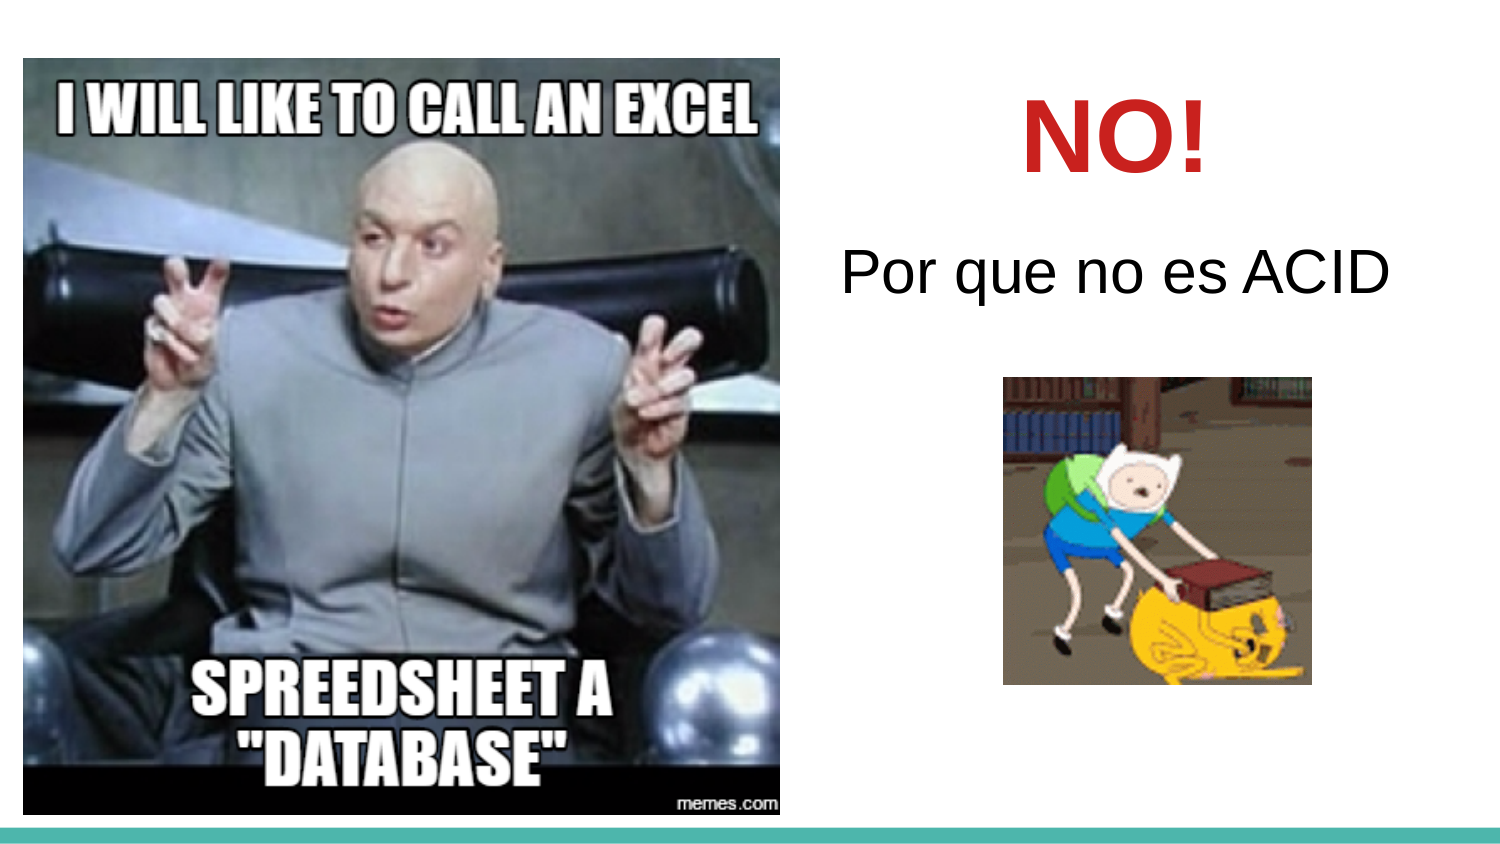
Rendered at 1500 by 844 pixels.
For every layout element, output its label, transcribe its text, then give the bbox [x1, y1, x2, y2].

picture [23, 58, 780, 815]
picture [1003, 377, 1312, 686]
text_box NO! Por que no es ACID [767, 70, 1465, 314]
